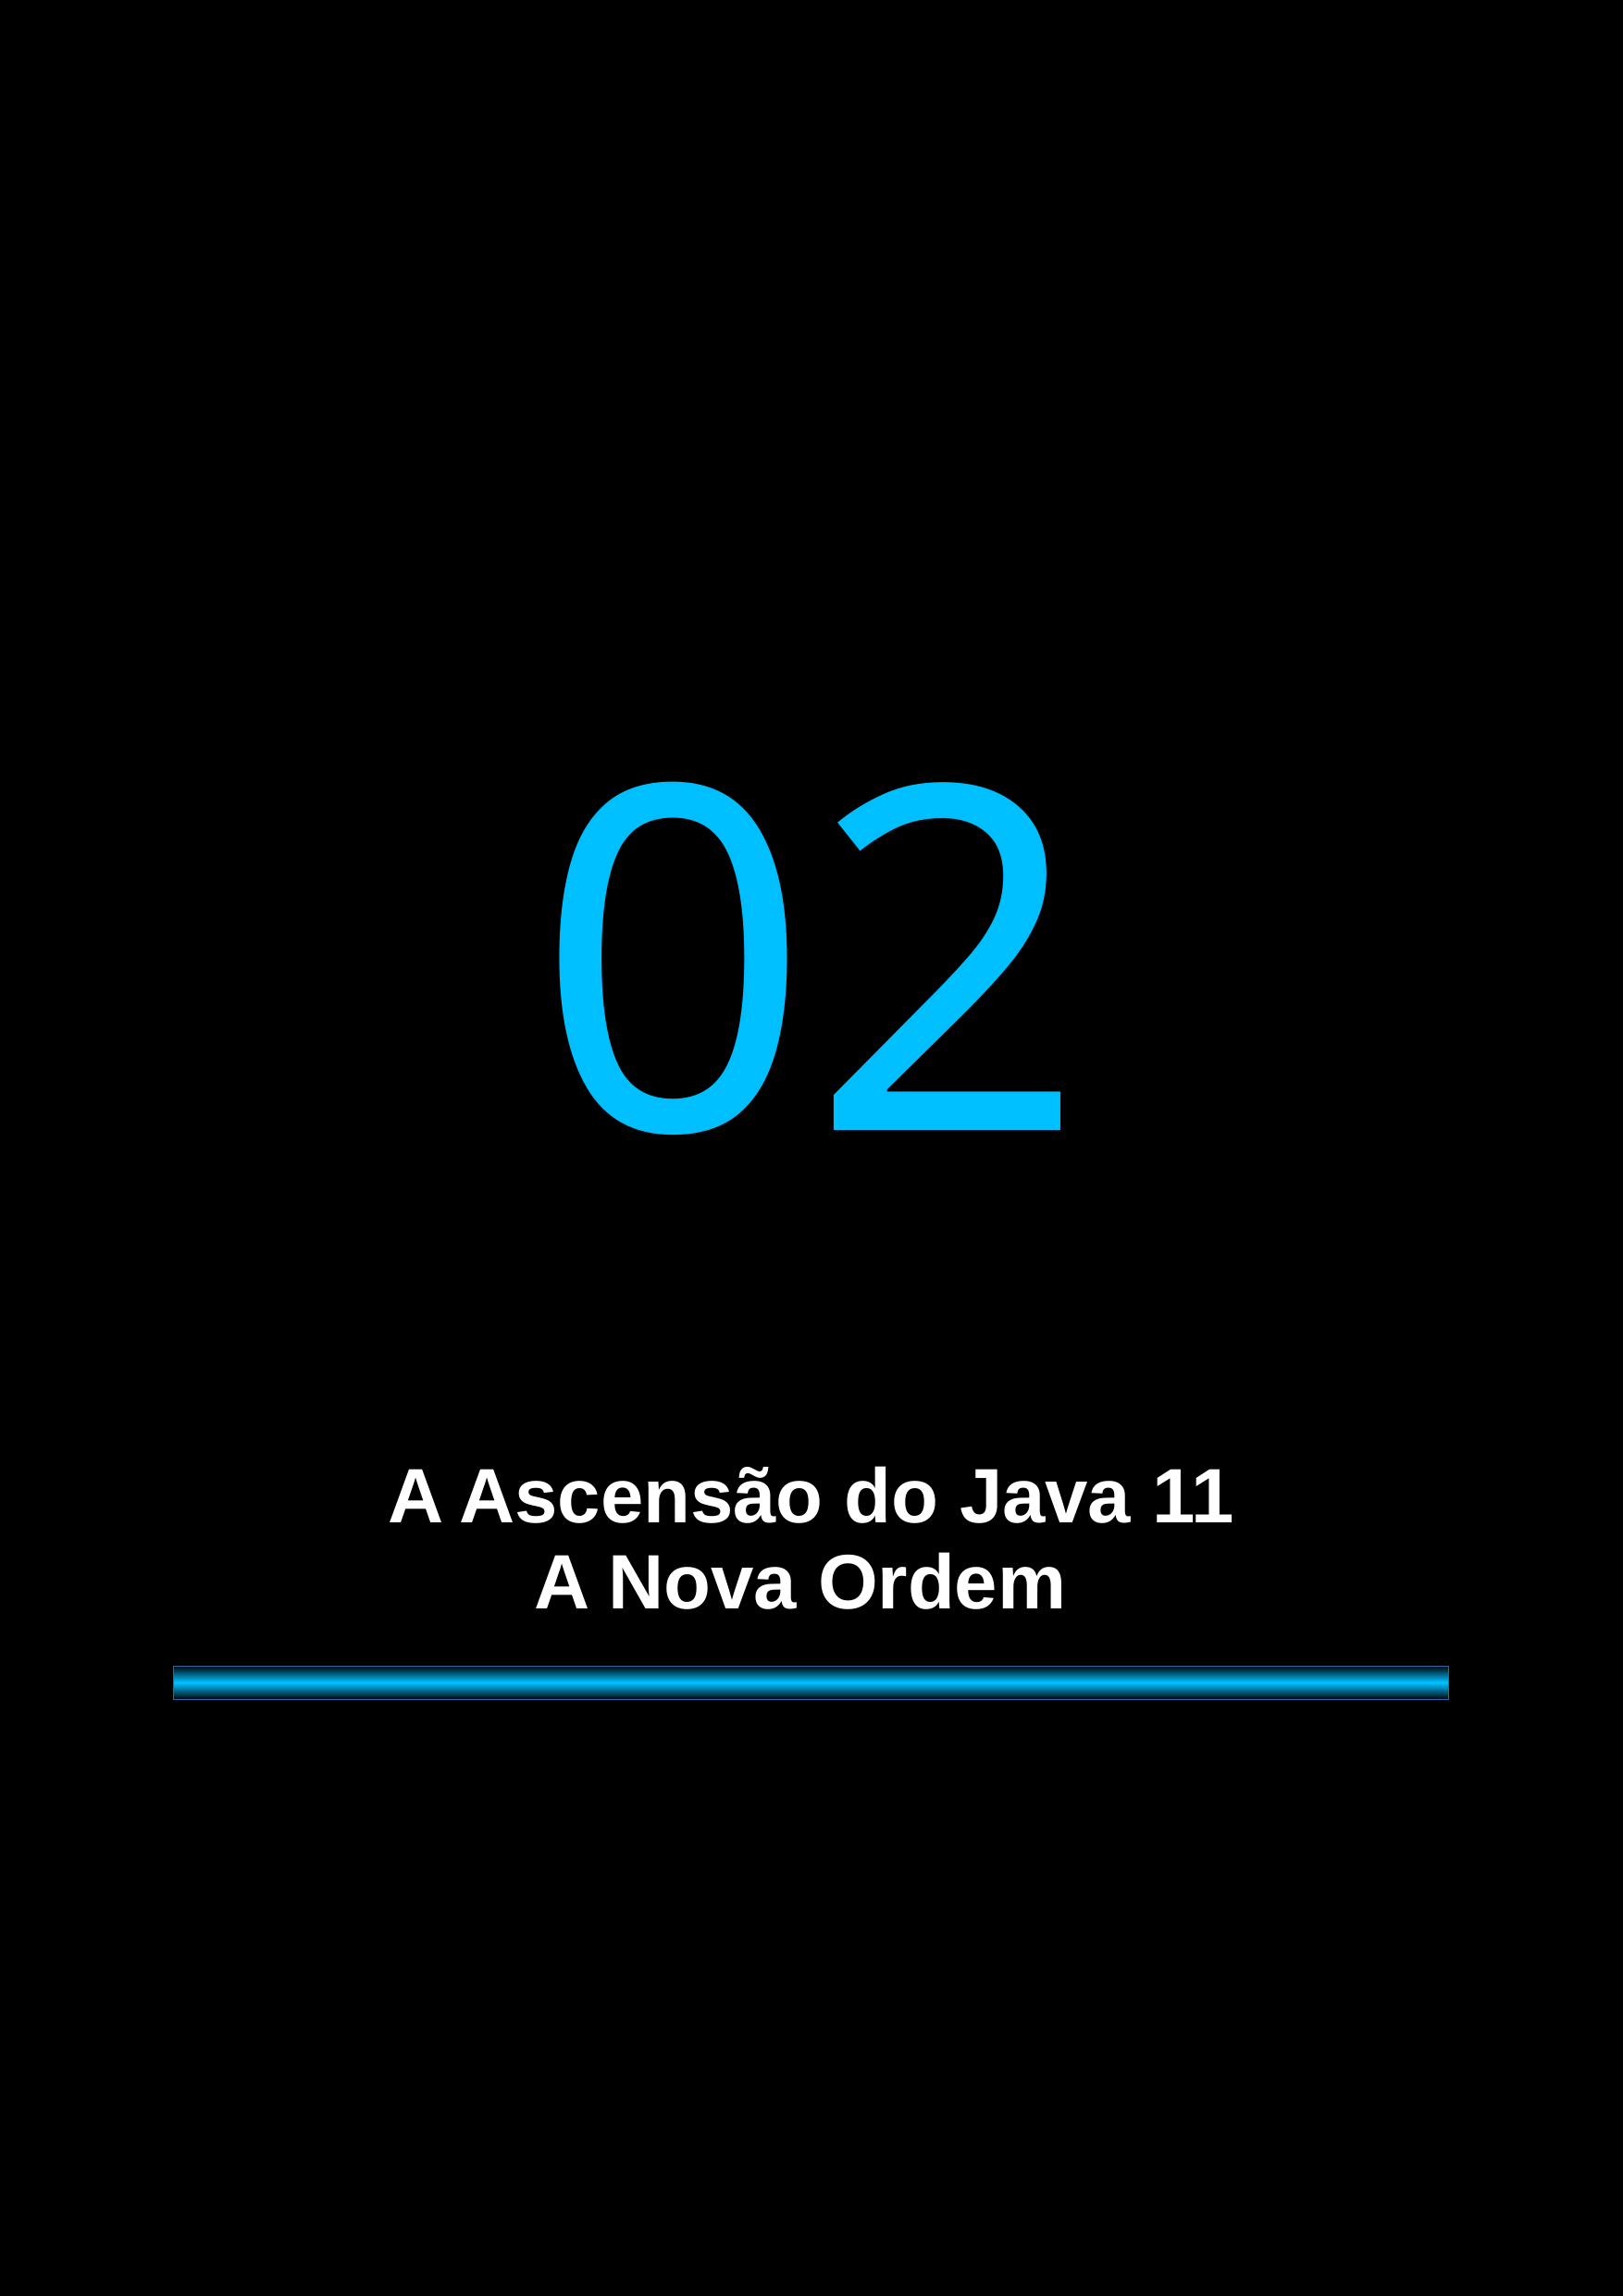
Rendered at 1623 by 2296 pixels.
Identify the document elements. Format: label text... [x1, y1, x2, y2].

text_box [173, 1666, 1449, 1700]
title A Ascensão do Java 11 A Nova Ordem [81, 1433, 1542, 1731]
subtitle 02 [81, 455, 1542, 1433]
